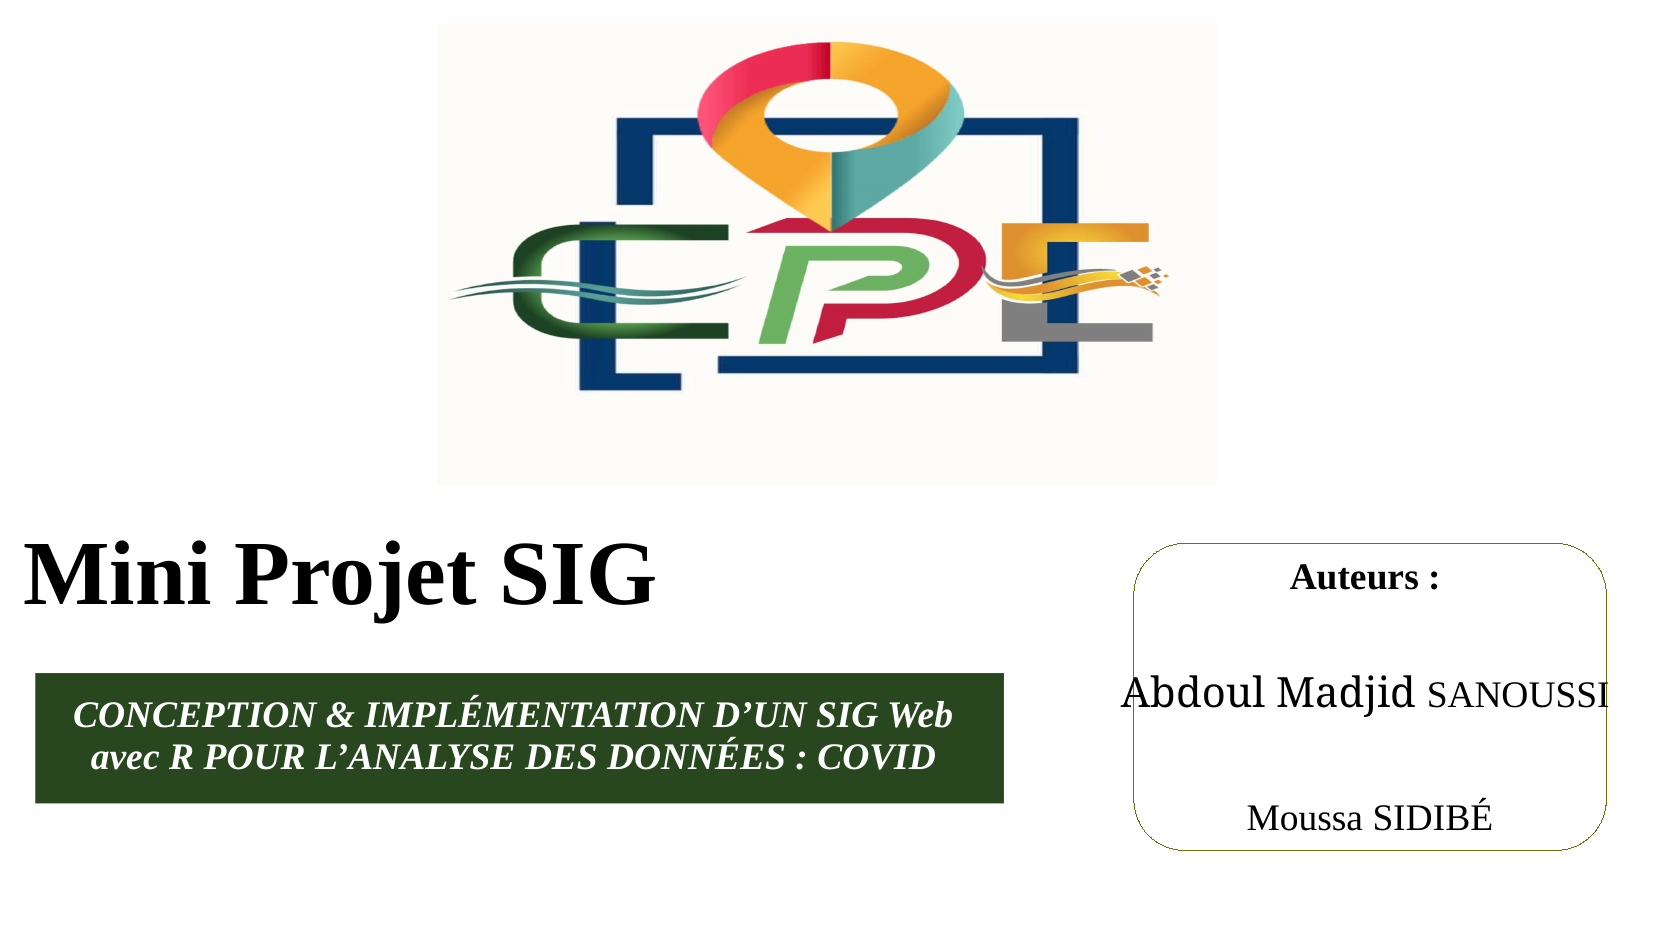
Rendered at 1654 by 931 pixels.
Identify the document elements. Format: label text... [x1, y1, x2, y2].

text_box [35, 673, 1004, 804]
text_box Auteurs : Abdoul Madjid SANOUSSI Moussa SIDIBÉ [1133, 543, 1607, 851]
text_box CONCEPTION & IMPLÉMENTATION D’UN SIG Web avec R POUR L’ANALYSE DES DONNÉES : COVID [35, 686, 992, 804]
picture [437, 23, 1217, 485]
title Mini Projet SIG [23, 519, 1501, 628]
